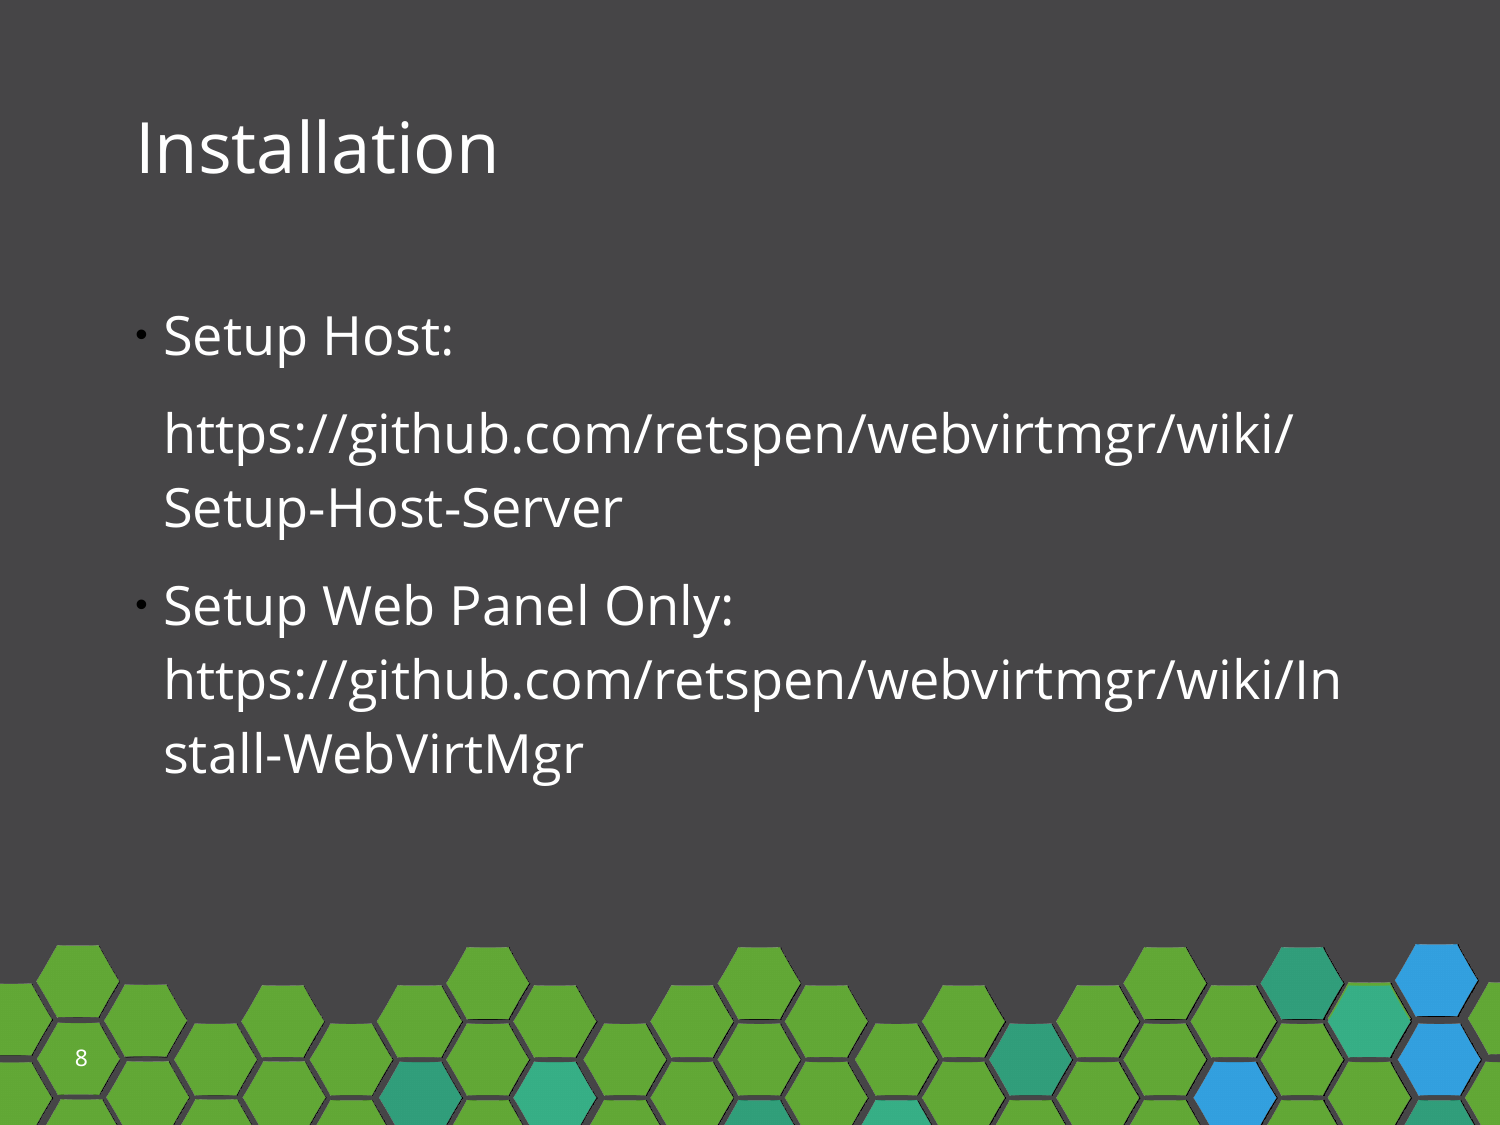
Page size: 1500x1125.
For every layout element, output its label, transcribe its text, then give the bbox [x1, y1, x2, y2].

picture [0, 944, 1500, 1125]
list Setup Host: https://github.com/retspen/webvirtmgr/wiki/Setup-Host-Server Setup Web Panel Only: https://github.com/retspen/webvirtmgr/wiki/Install-WebVirtMgr [135, 297, 1372, 951]
title Installation [135, 65, 1372, 228]
